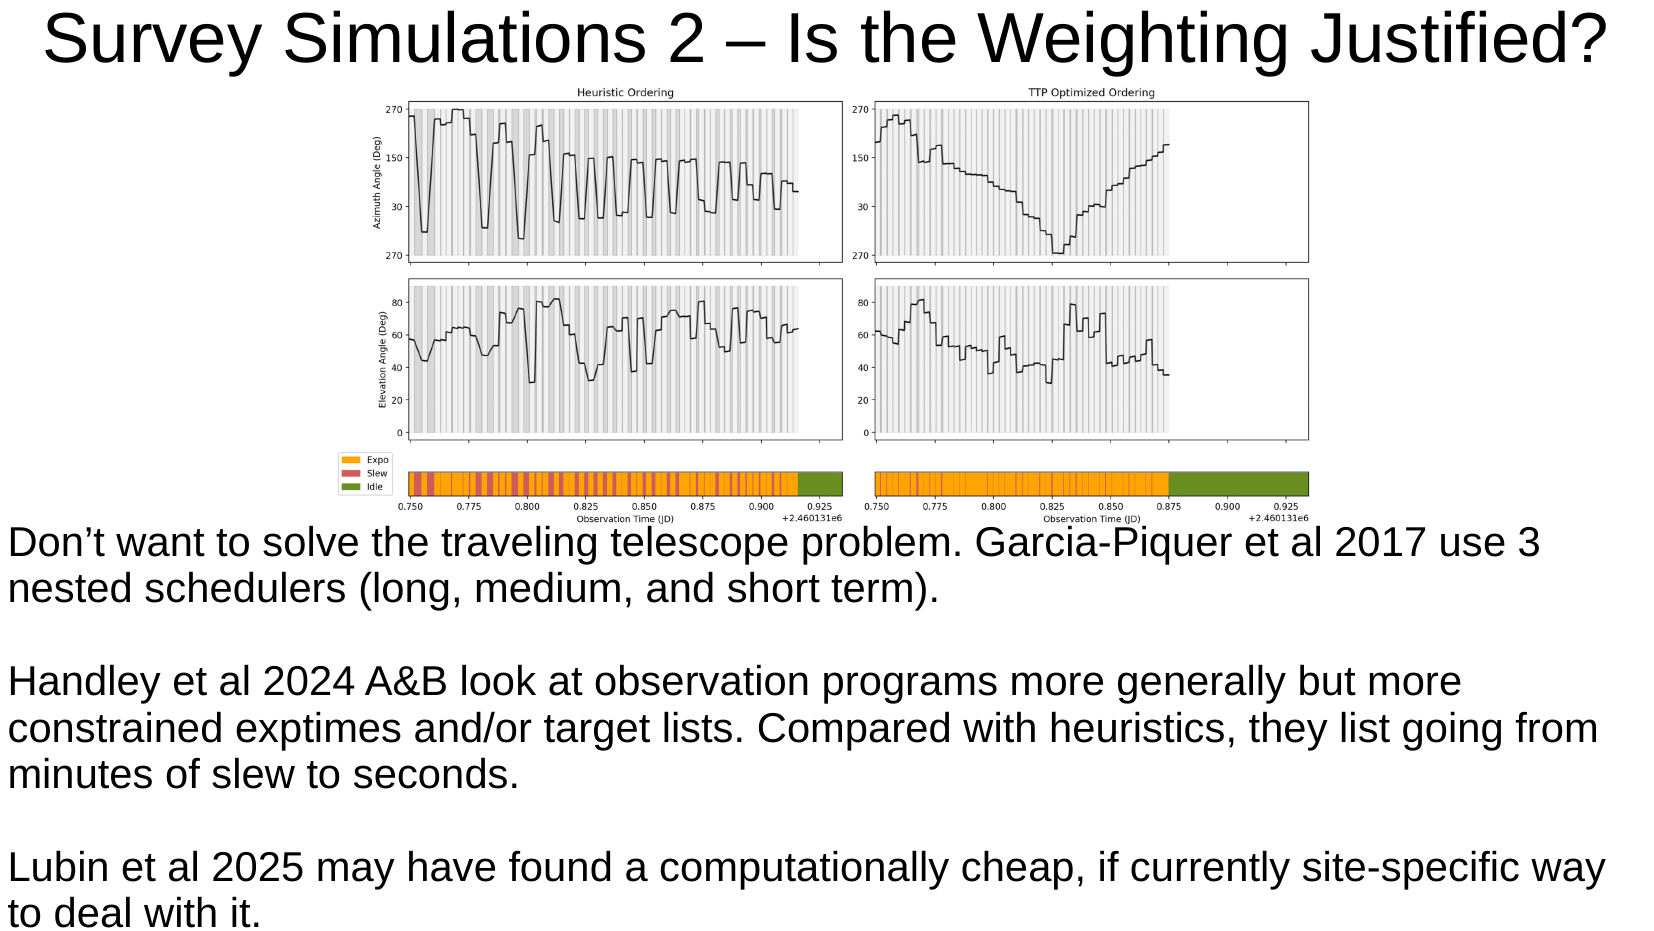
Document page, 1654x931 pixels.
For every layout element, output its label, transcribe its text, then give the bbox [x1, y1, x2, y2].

text_box Don’t want to solve the traveling telescope problem. Garcia-Piquer et al 2017 use 3 nested schedulers (long, medium, and short term). Handley et al 2024 A&B look at observation programs more generally but more constrained exptimes and/or target lists. Compared with heuristics, they list going from minutes of slew to seconds. Lubin et al 2025 may have found a computationally cheap, if currently site-specific way to deal with it. [7, 518, 1651, 931]
title Survey Simulations 2 – Is the Weighting Justified? [0, 0, 1654, 78]
picture [337, 87, 1310, 525]
